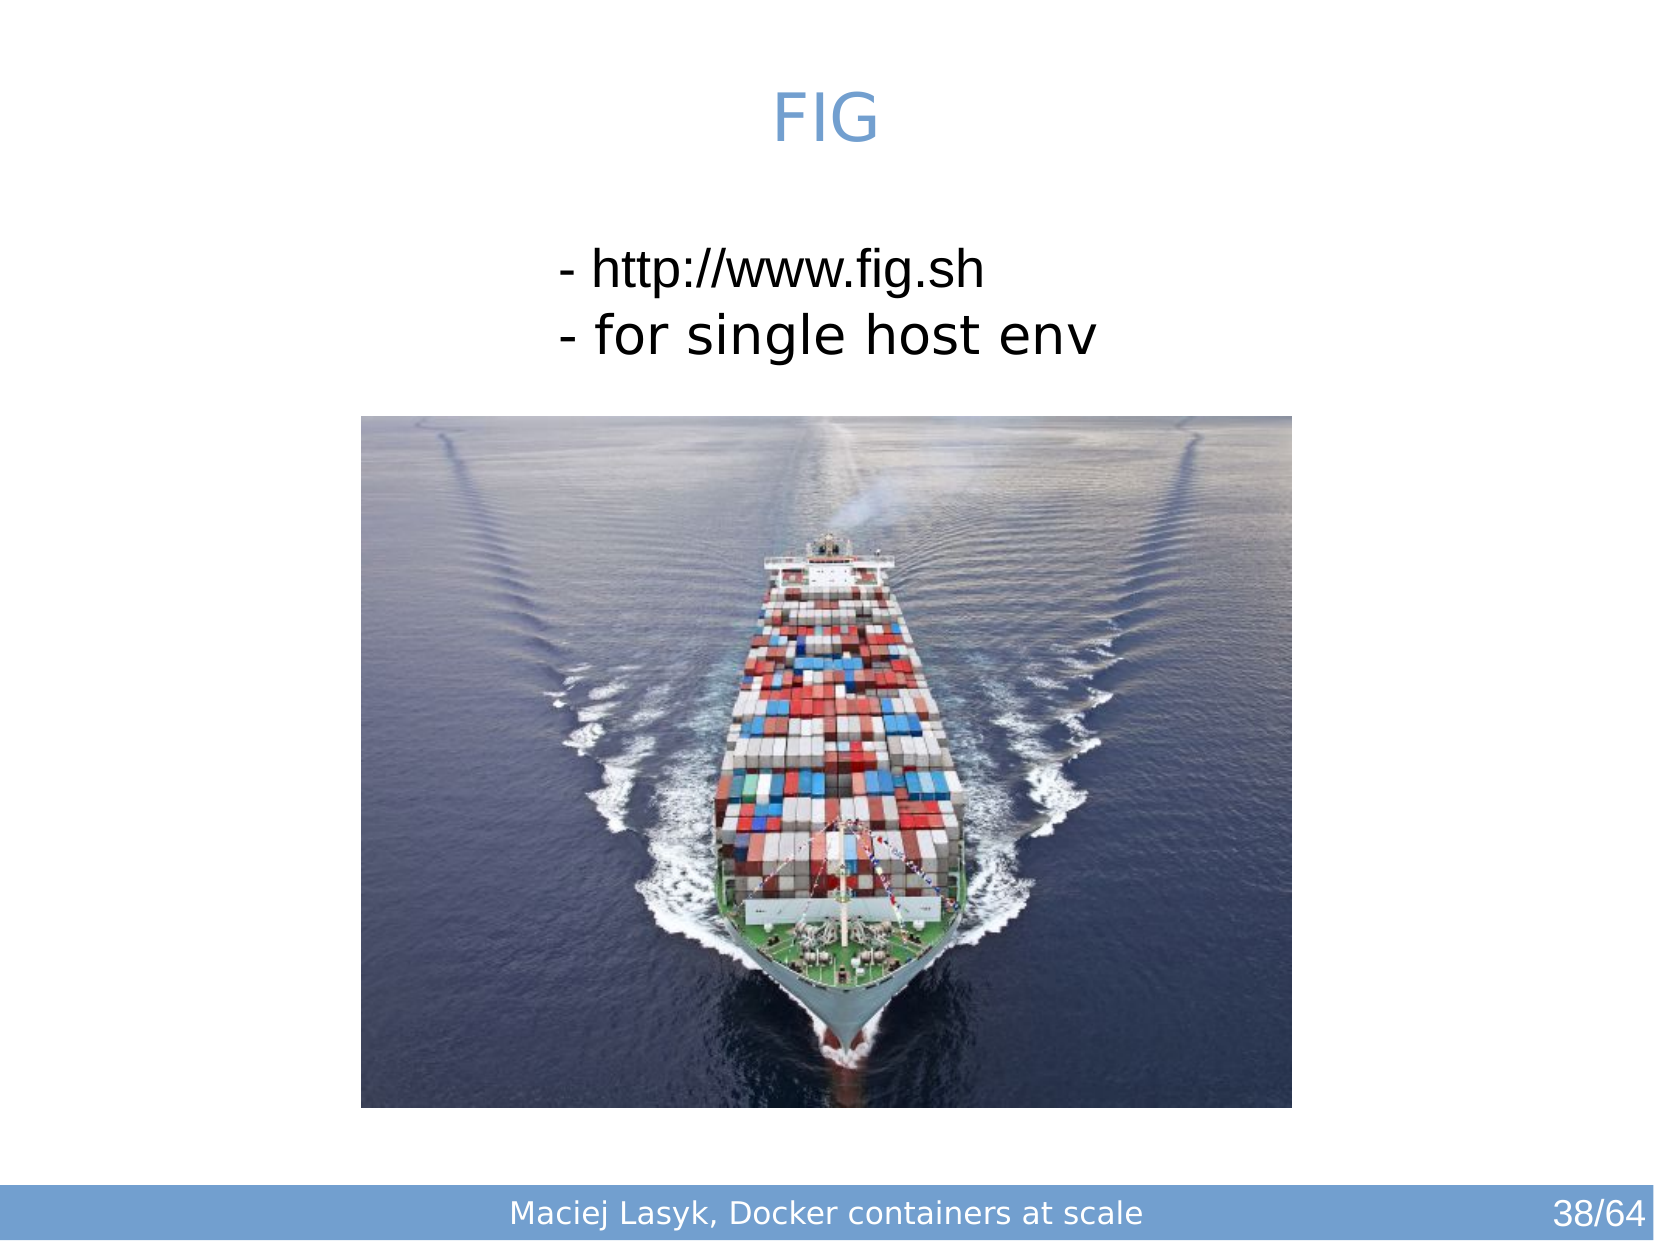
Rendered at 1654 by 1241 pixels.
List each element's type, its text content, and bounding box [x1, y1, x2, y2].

text_box FIG [756, 72, 897, 166]
text_box 38/64 [1527, 1185, 1654, 1241]
text_box - http://www.fig.sh - for single host env [543, 230, 1115, 376]
picture [361, 416, 1292, 1109]
text_box [0, 1185, 1527, 1241]
text_box Maciej Lasyk, Docker containers at scale [494, 1188, 1160, 1240]
